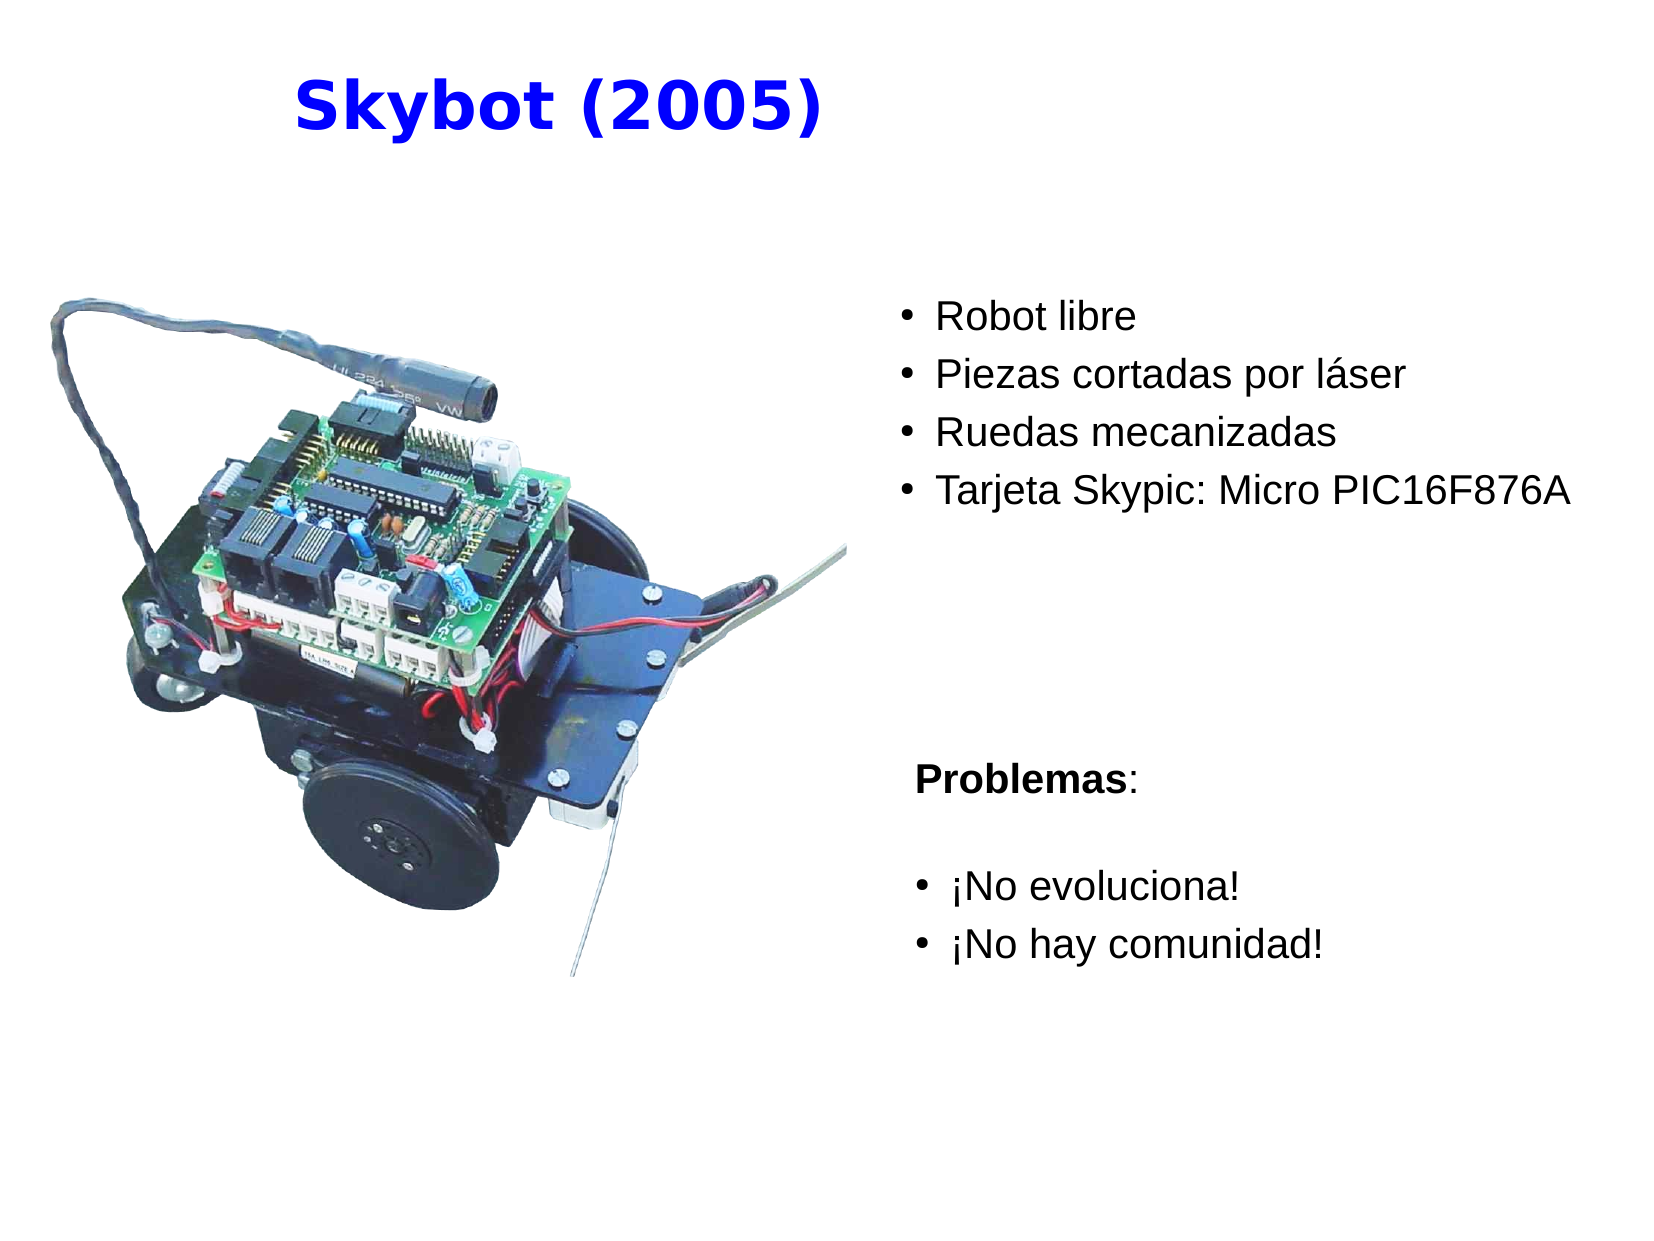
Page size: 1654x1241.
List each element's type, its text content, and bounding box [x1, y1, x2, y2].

text_box Skybot (2005) [279, 60, 885, 153]
text_box Robot libre Piezas cortadas por láser Ruedas mecanizadas Tarjeta Skypic: Micro PIC16F876A [885, 285, 1621, 541]
text_box ¡No evoluciona! ¡No hay comunidad! [900, 855, 1576, 1138]
picture [45, 290, 861, 991]
text_box Problemas: [900, 748, 1404, 811]
